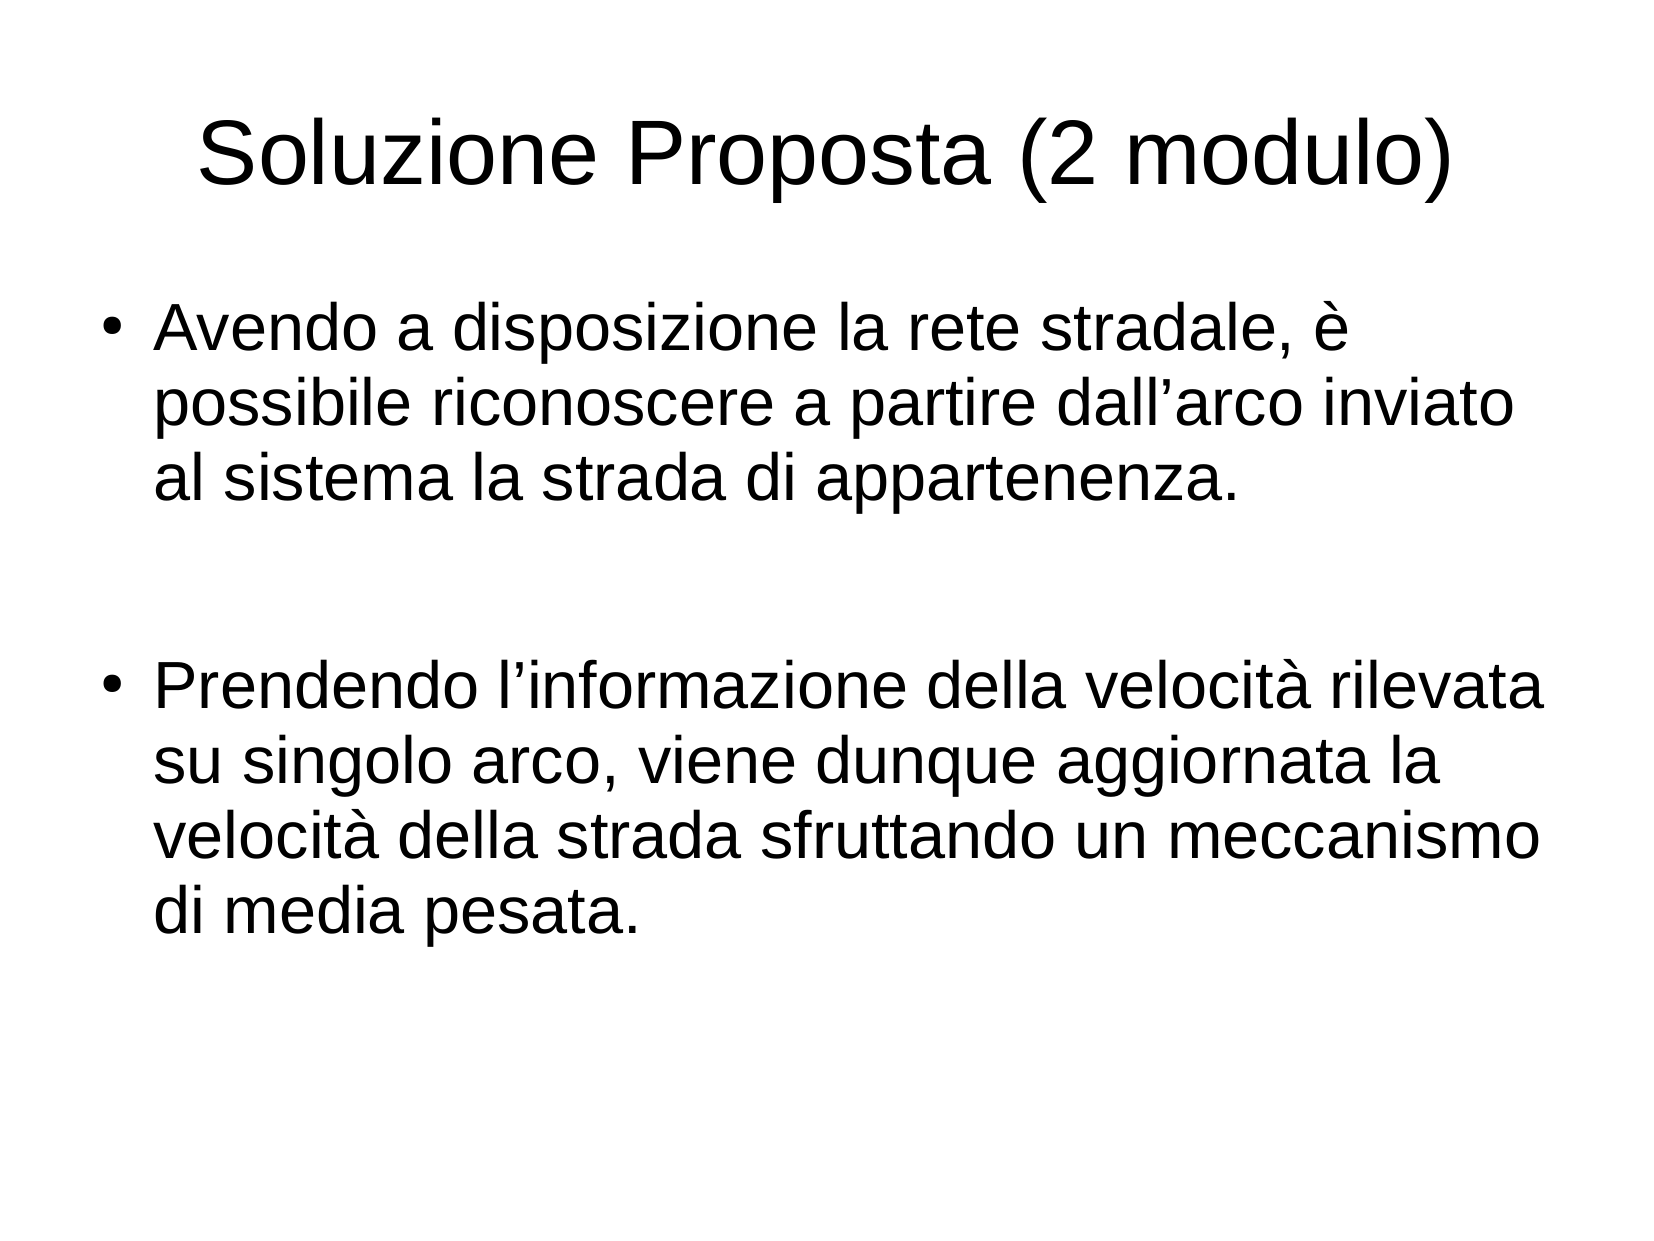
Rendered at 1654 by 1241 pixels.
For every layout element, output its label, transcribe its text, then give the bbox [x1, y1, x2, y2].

list Avendo a disposizione la rete stradale, è possibile riconoscere a partire dall’arco inviato al sistema la strada di appartenenza. Prendendo l’informazione della velocità rilevata su singolo arco, viene dunque aggiornata la velocità della strada sfruttando un meccanismo di media pesata. [82, 290, 1571, 1010]
title Soluzione Proposta (2 modulo) [82, 49, 1571, 257]
